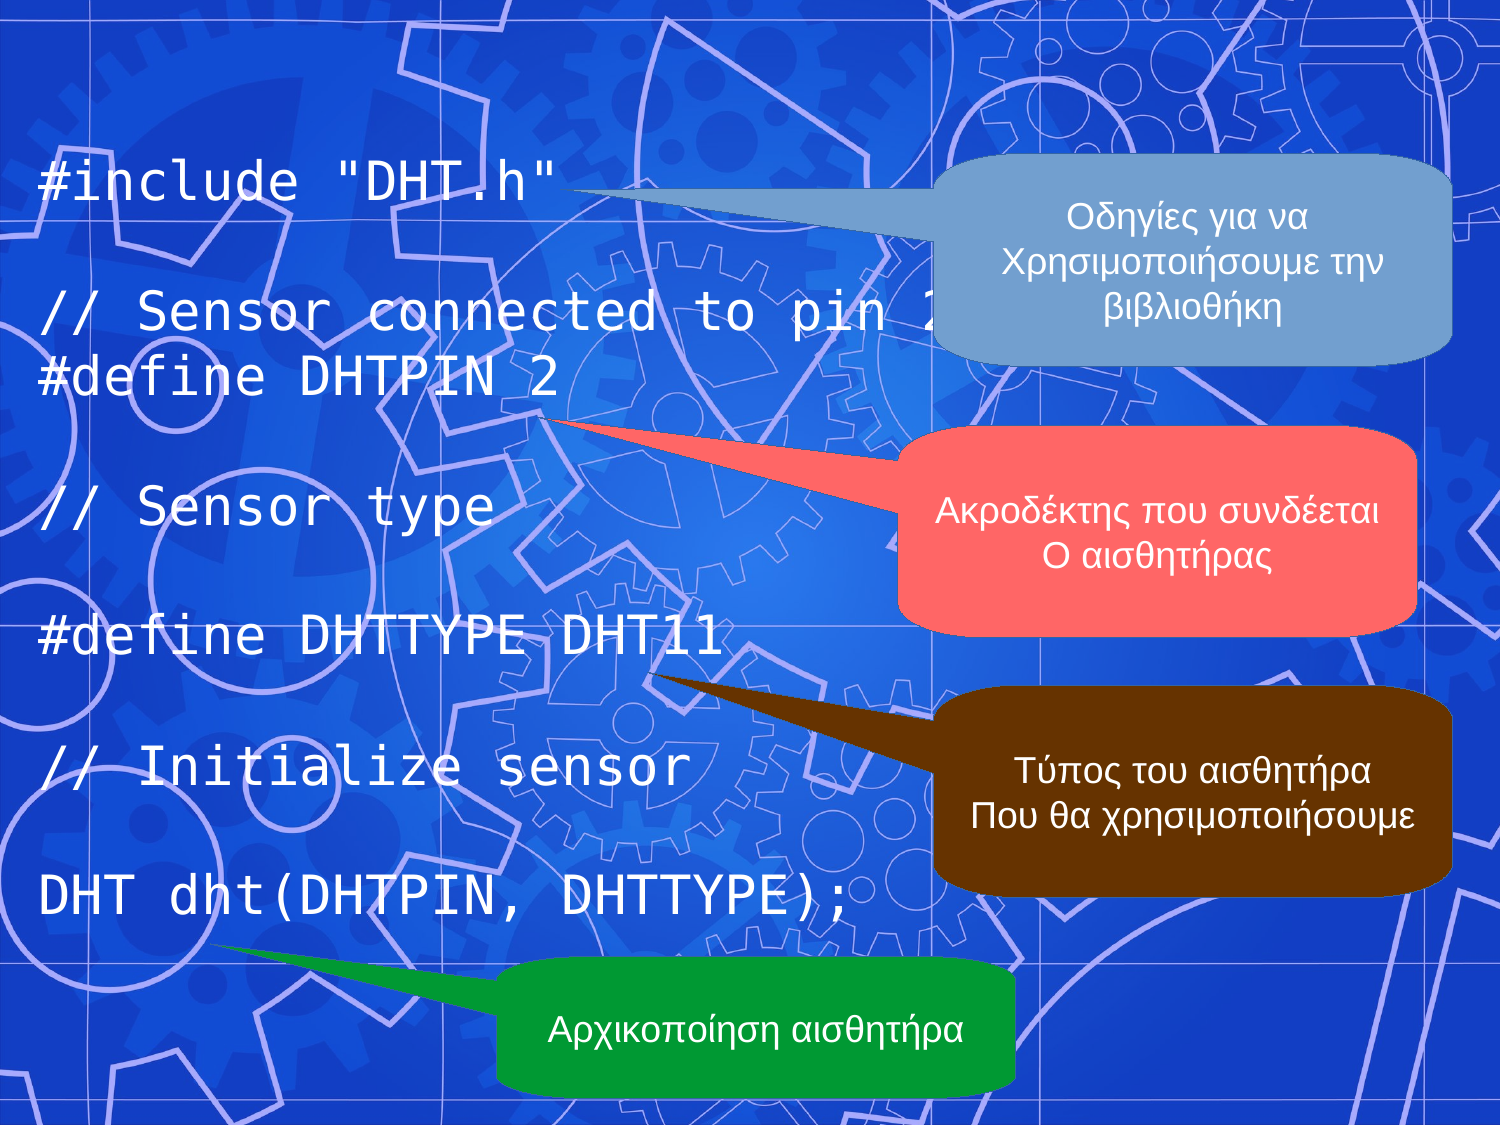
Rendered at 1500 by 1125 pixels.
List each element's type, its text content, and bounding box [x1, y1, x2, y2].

picture [0, 0, 1500, 1125]
text_box #include "DHT.h" // Sensor connected to pin 2 #define DHTPIN 2 // Sensor type #define DHTTYPE DHT11 // Initialize sensor DHT dht(DHTPIN, DHTTYPE); [23, 138, 1004, 957]
text_box Ακροδέκτης που συνδέεται Ο αισθητήρας [538, 417, 1418, 638]
text_box Αρχικοποίηση αισθητήρα [210, 943, 1016, 1099]
text_box Οδηγίες για να Χρησιμοποιήσουμε την βιβλιοθήκη [560, 153, 1453, 367]
text_box Τύπος του αισθητήρα Που θα χρησιμοποιήσουμε [647, 672, 1453, 898]
